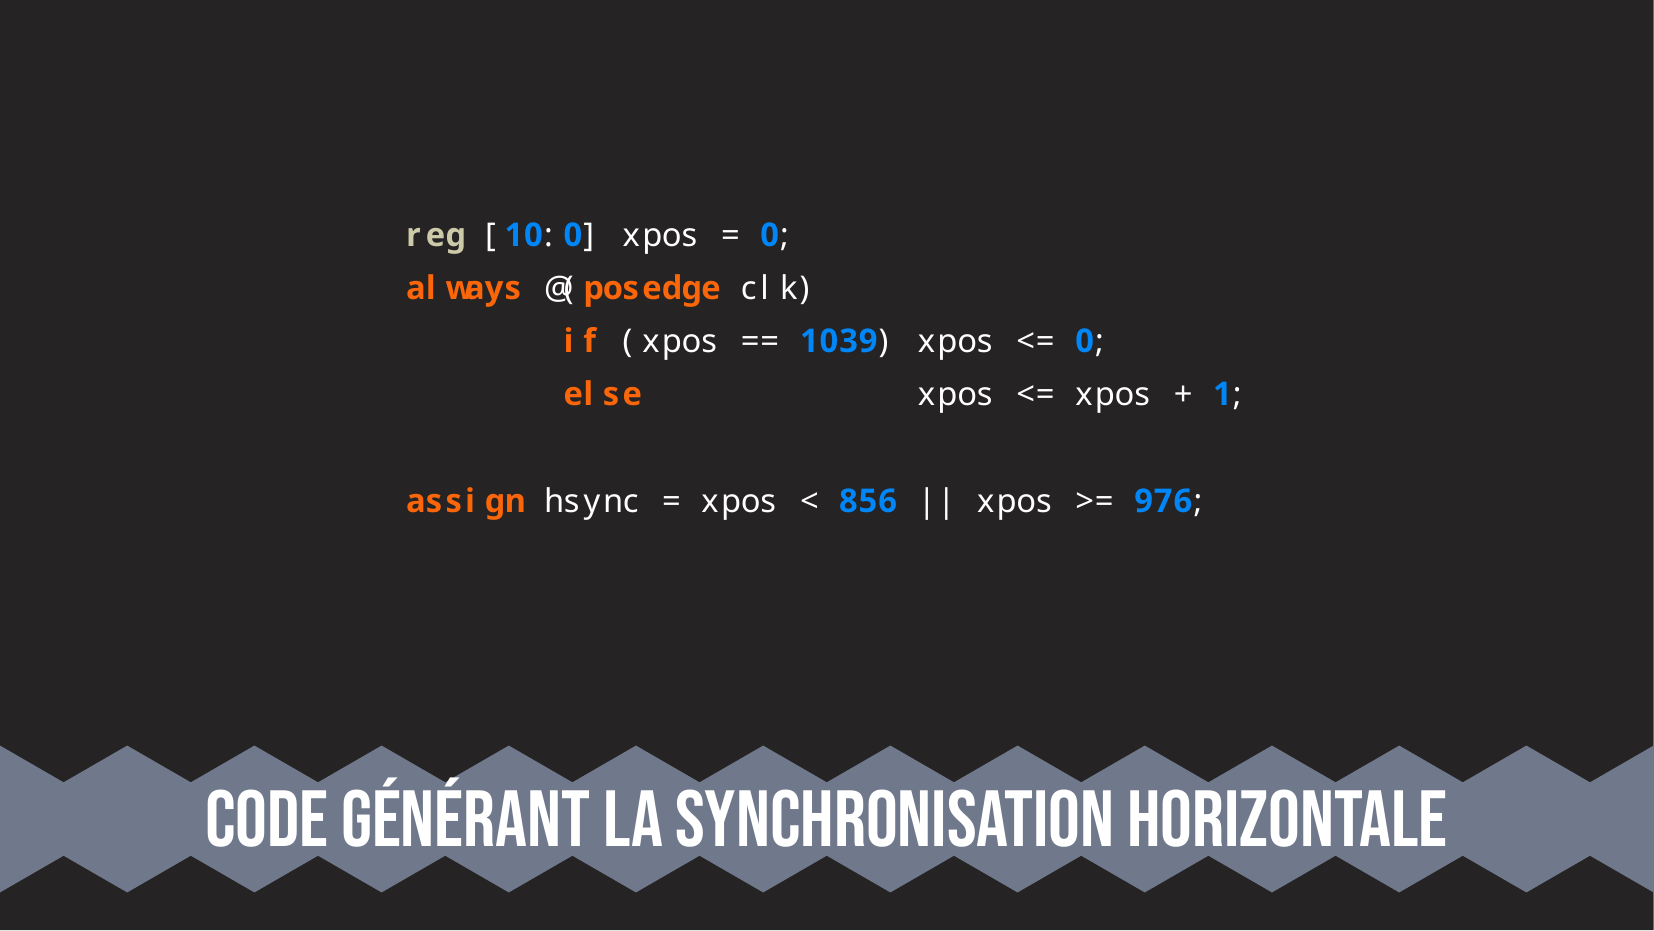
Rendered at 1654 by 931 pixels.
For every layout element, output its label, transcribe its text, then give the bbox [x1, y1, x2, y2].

title Code générant la synchronisation horizontale [54, 768, 1600, 877]
picture [0, 0, 1654, 741]
